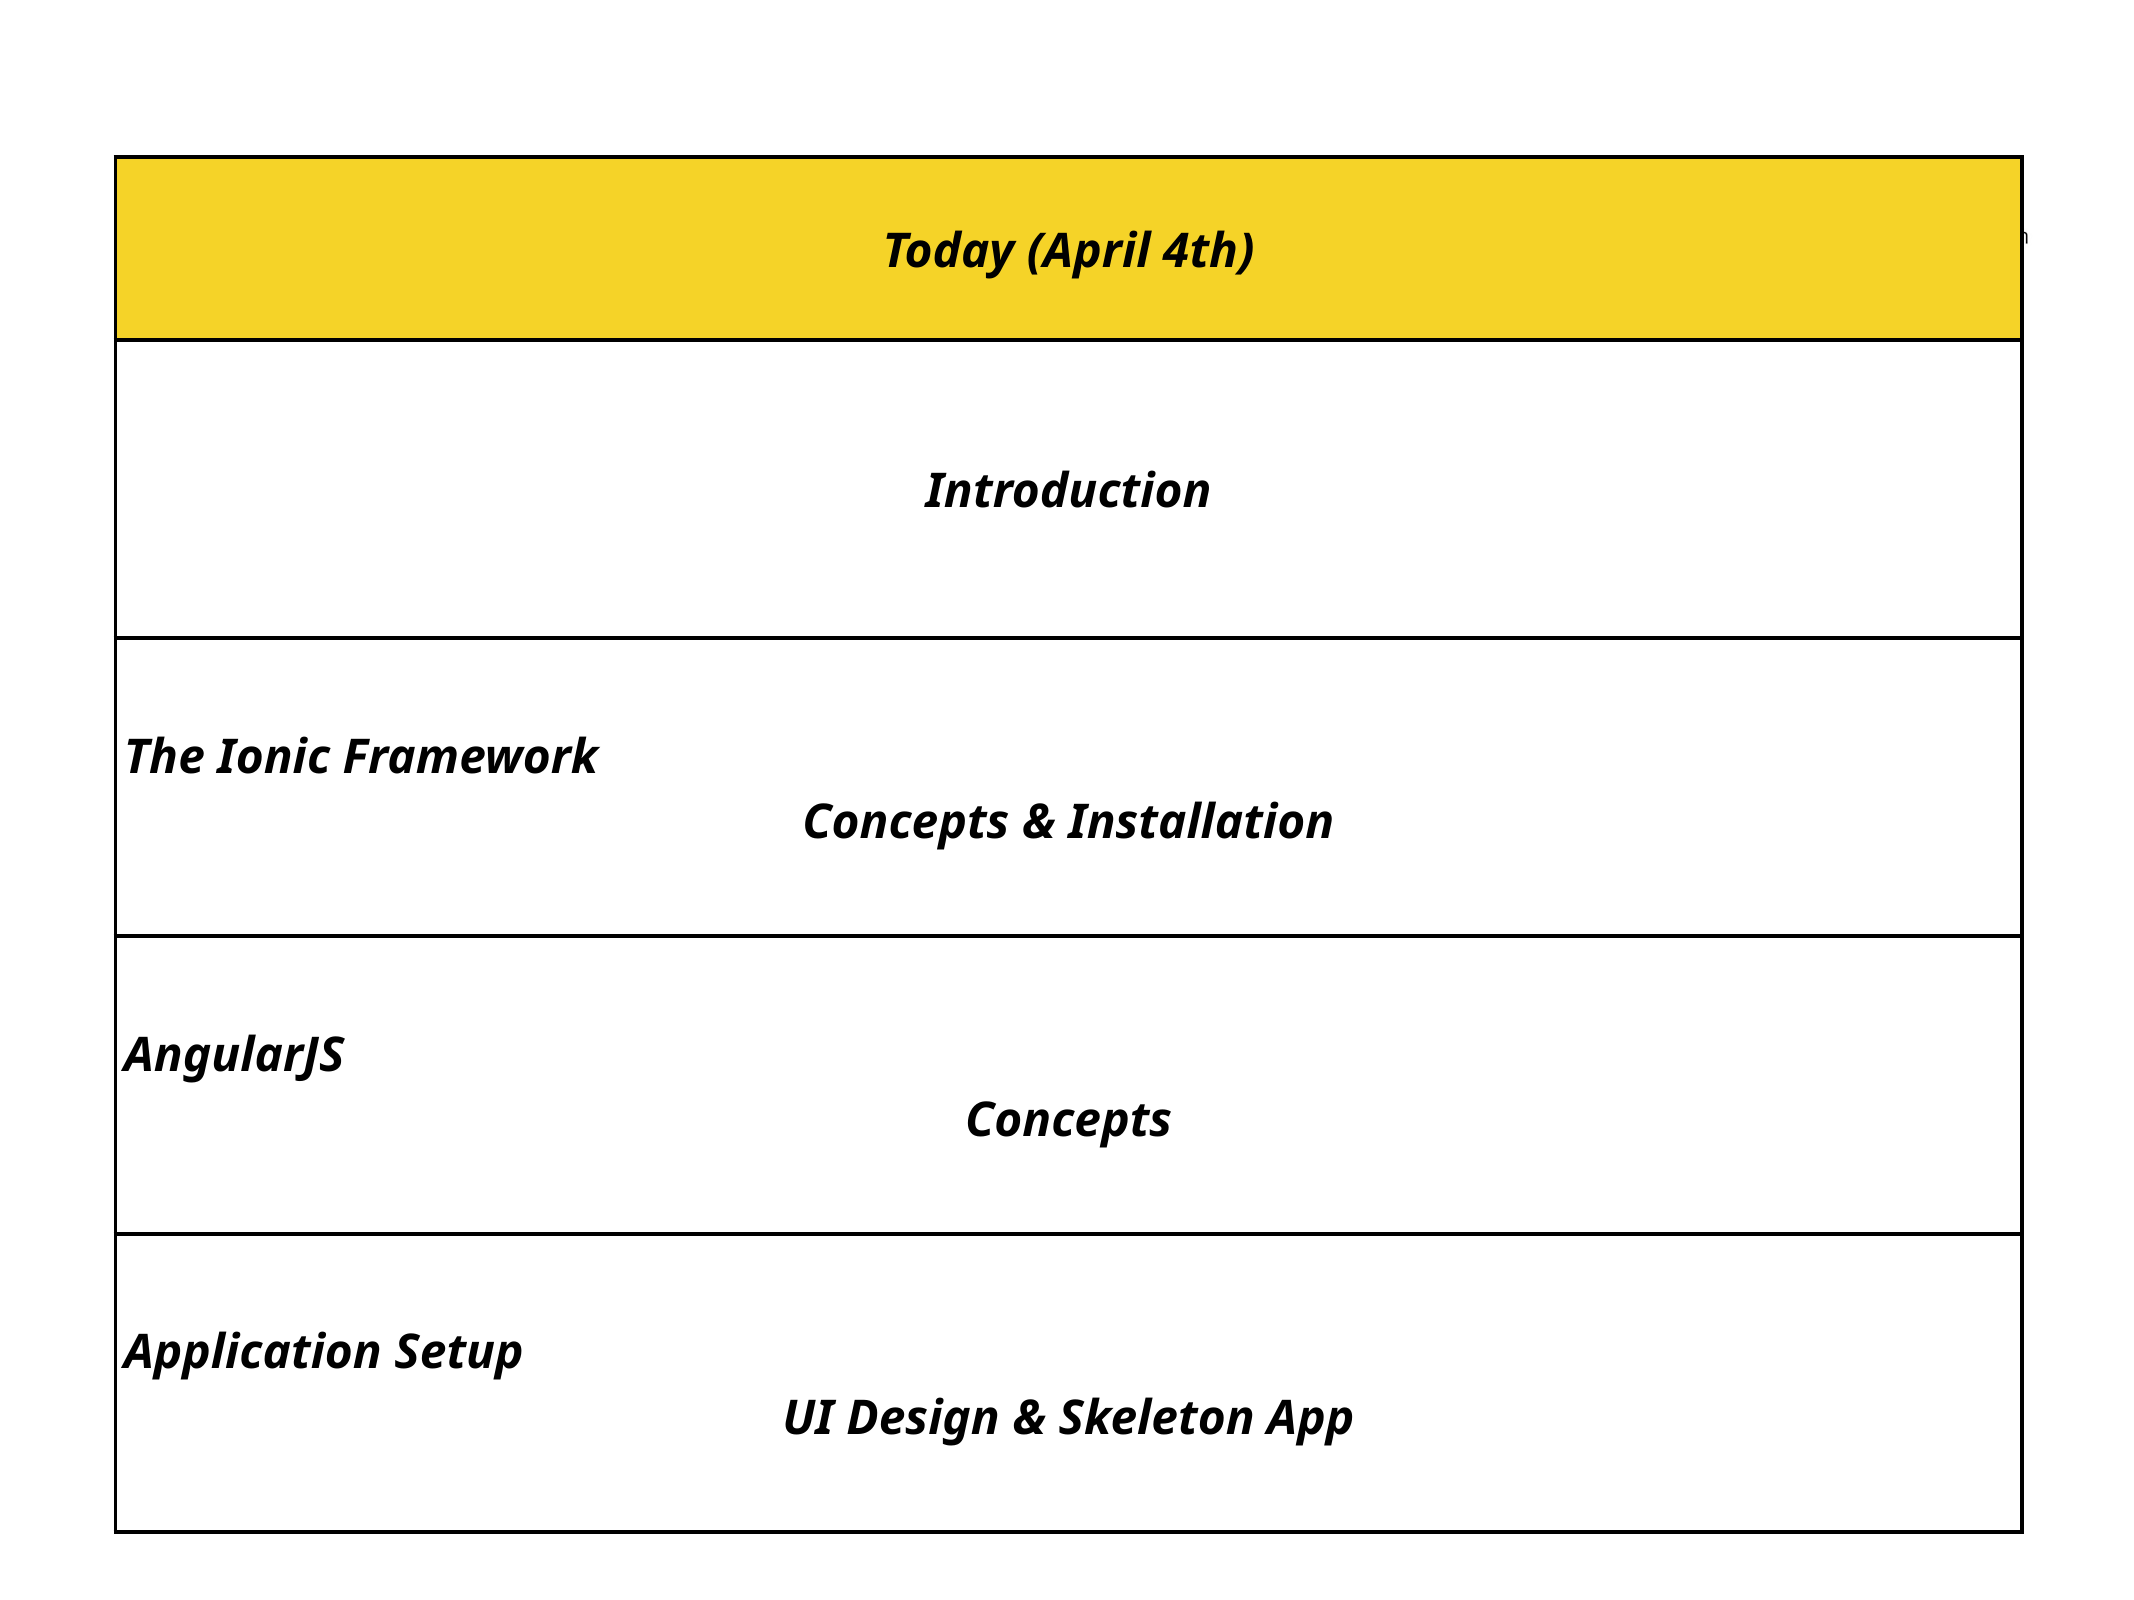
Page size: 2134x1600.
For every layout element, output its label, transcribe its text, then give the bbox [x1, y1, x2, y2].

table_cell Introduction [117, 342, 2020, 636]
table_cell Application Setup UI Design & Skeleton App [117, 1236, 2020, 1530]
picture [1672, 149, 2036, 284]
table_header Today (April 4th) [117, 159, 2020, 338]
table_cell AngularJS Concepts [117, 938, 2020, 1232]
table_cell The Ionic Framework Concepts & Installation [117, 640, 2020, 934]
